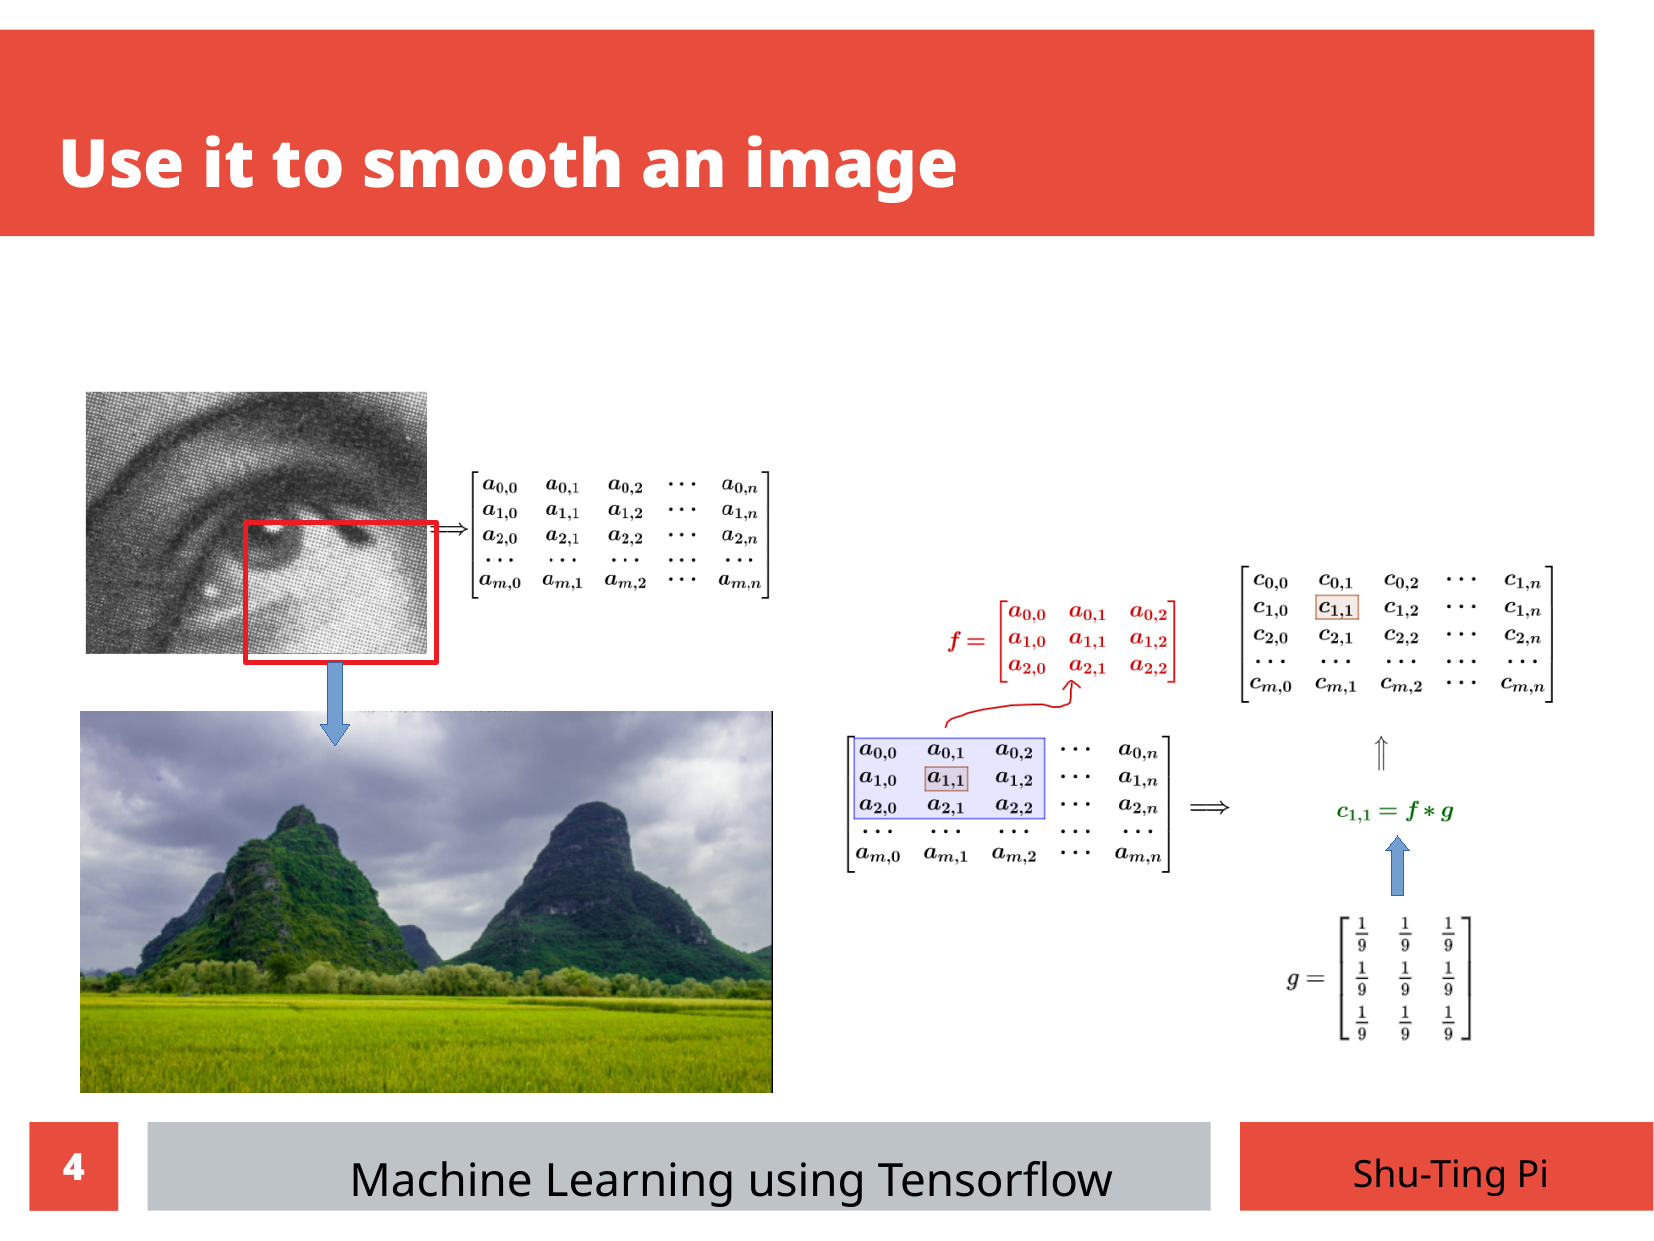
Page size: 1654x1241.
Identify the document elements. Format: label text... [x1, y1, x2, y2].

picture [80, 711, 773, 1093]
text_box Machine Learning using Tensorflow [334, 1139, 1220, 1241]
picture [81, 365, 773, 679]
picture [839, 537, 1557, 877]
text_box Shu-Ting Pi [1338, 1140, 1573, 1203]
title Use it to smooth an image [59, 59, 1595, 207]
text_box [1385, 835, 1410, 896]
picture [248, 525, 434, 660]
picture [1273, 895, 1505, 1057]
text_box [320, 662, 350, 746]
